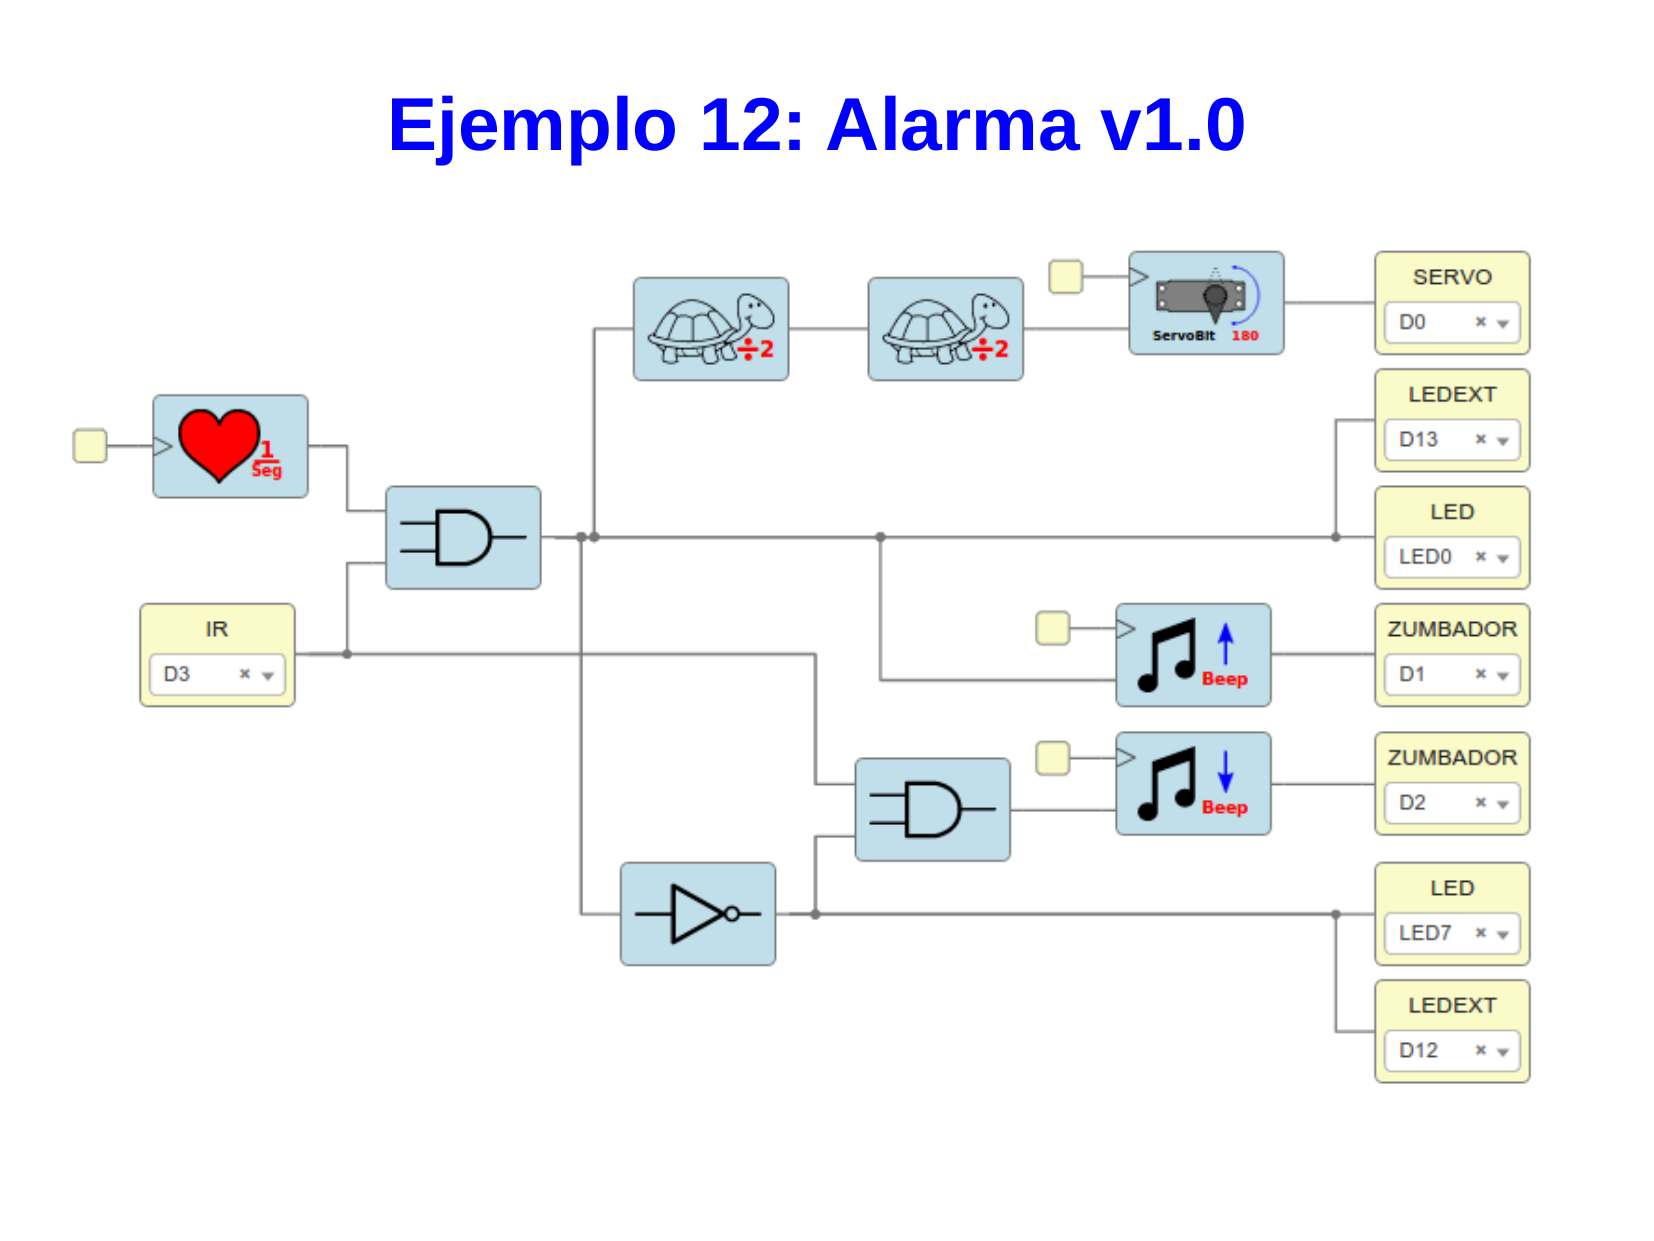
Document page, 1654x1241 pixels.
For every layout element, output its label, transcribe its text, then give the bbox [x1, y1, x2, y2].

picture [41, 214, 1561, 1111]
text_box Ejemplo 12: Alarma v1.0 [90, 75, 1546, 174]
